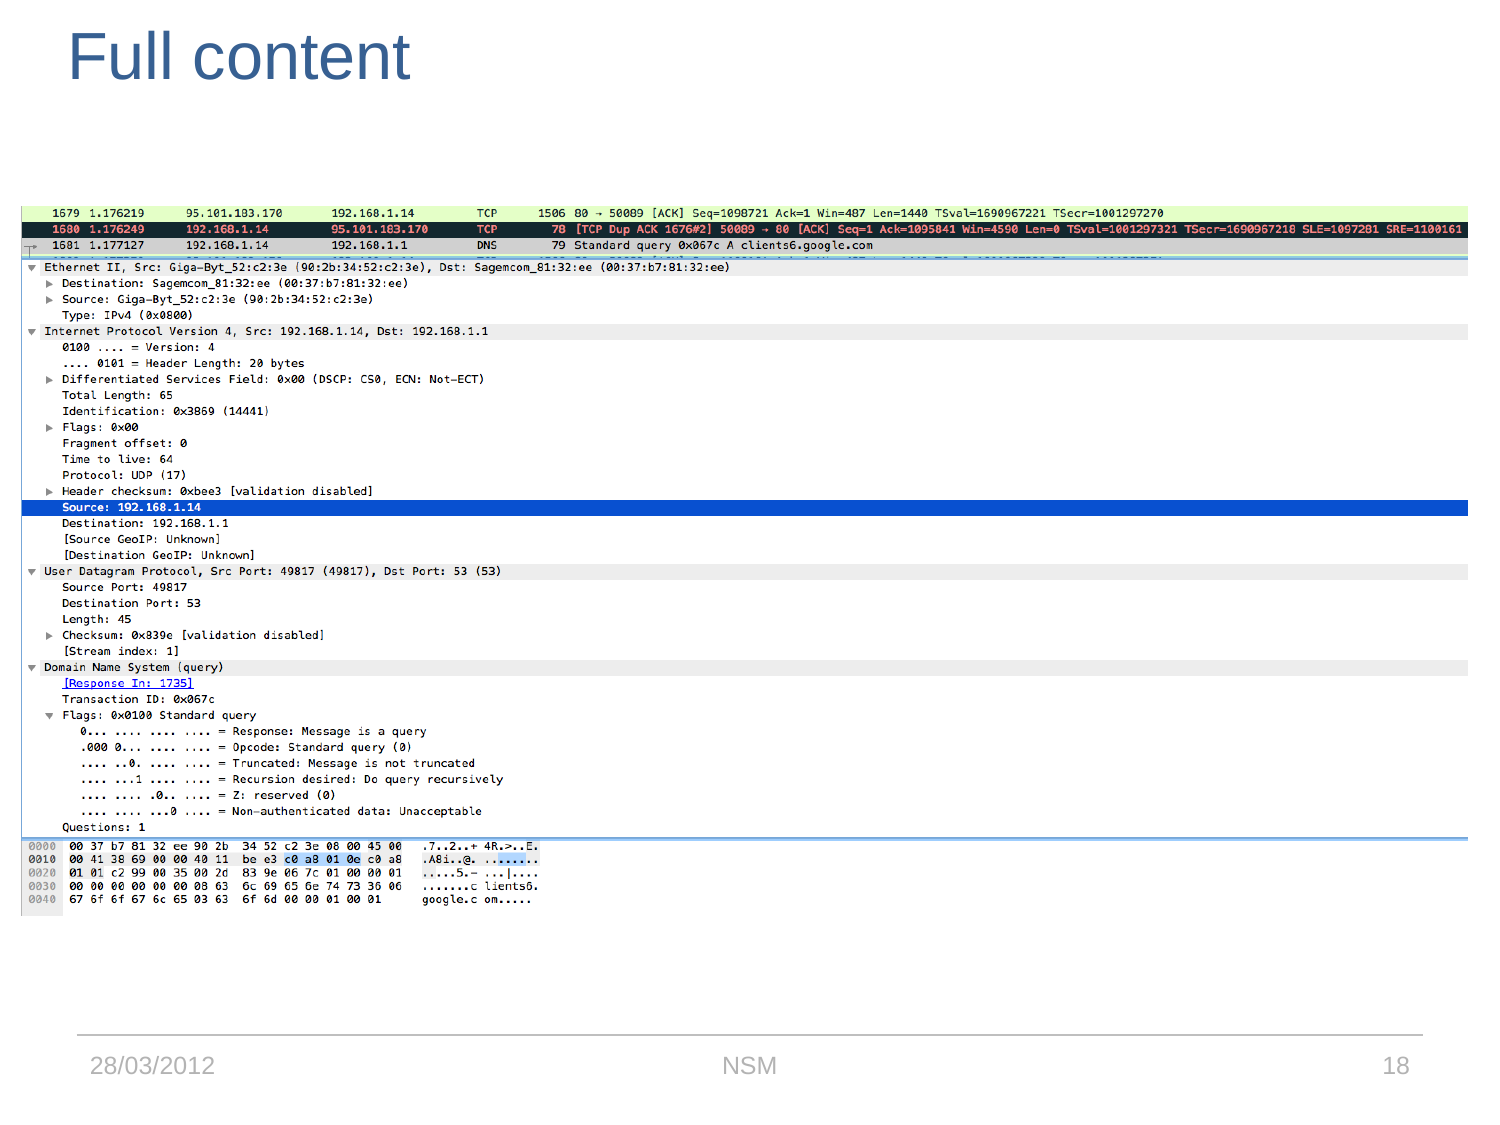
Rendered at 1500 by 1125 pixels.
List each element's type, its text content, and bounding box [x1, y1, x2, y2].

title Full content [67, 19, 1418, 206]
picture [21, 206, 1468, 916]
